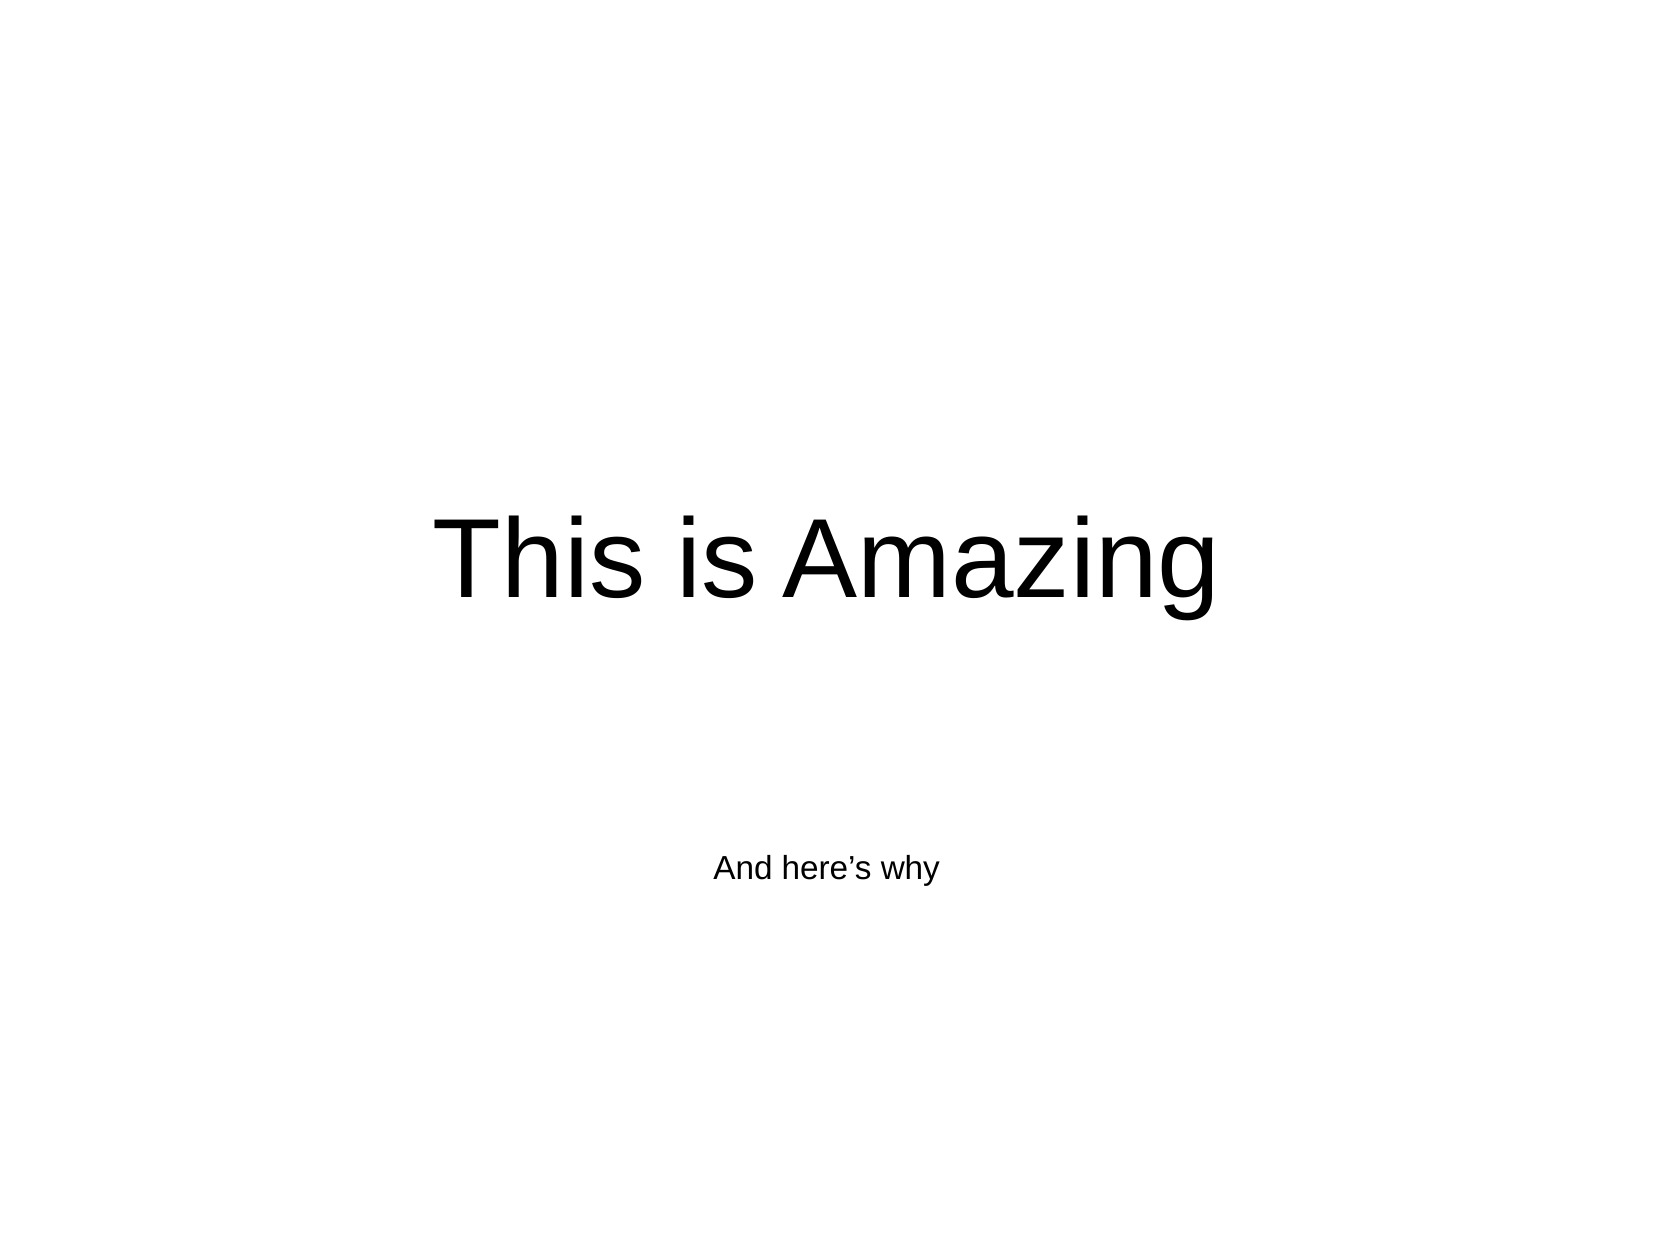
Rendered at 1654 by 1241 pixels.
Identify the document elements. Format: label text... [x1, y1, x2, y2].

title This is Amazing And here’s why [82, 257, 1571, 1126]
